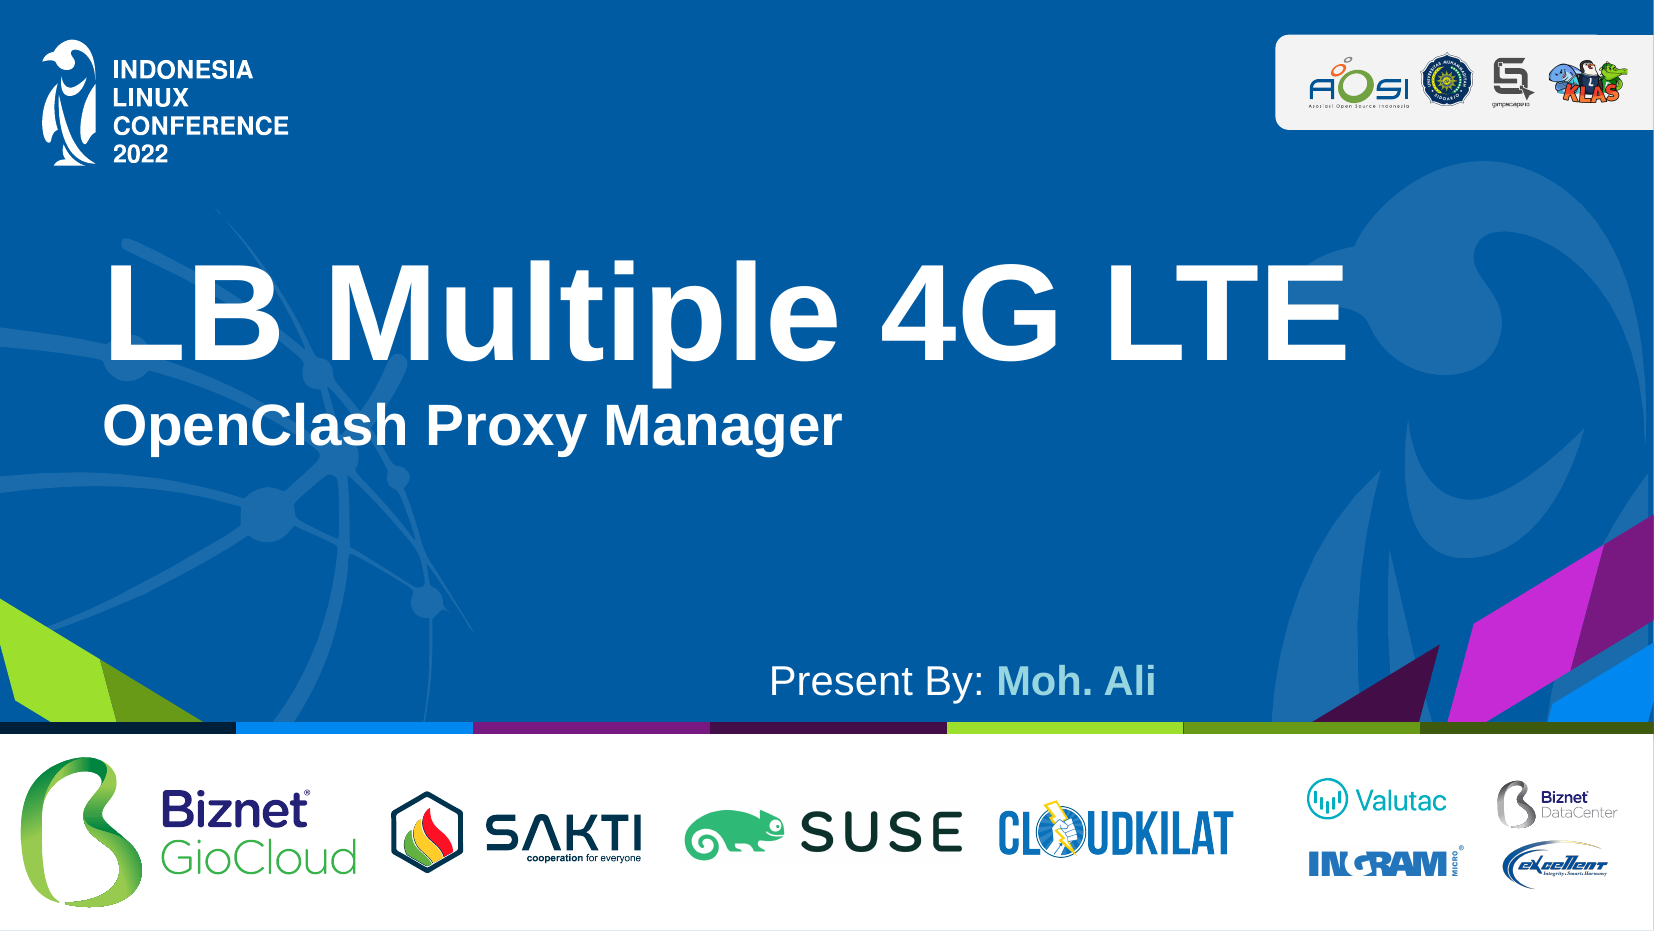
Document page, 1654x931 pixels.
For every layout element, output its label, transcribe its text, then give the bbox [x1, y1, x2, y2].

text_box LB Multiple 4G LTE OpenClash Proxy Manager [102, 60, 1528, 620]
picture [601, 855, 616, 859]
picture [626, 855, 634, 862]
picture [1496, 840, 1619, 890]
picture [682, 799, 965, 865]
picture [1420, 52, 1474, 60]
picture [1548, 60, 1628, 103]
picture [1309, 845, 1465, 877]
picture [999, 800, 1234, 858]
list Present By: Moh. Ali [512, 653, 1413, 729]
